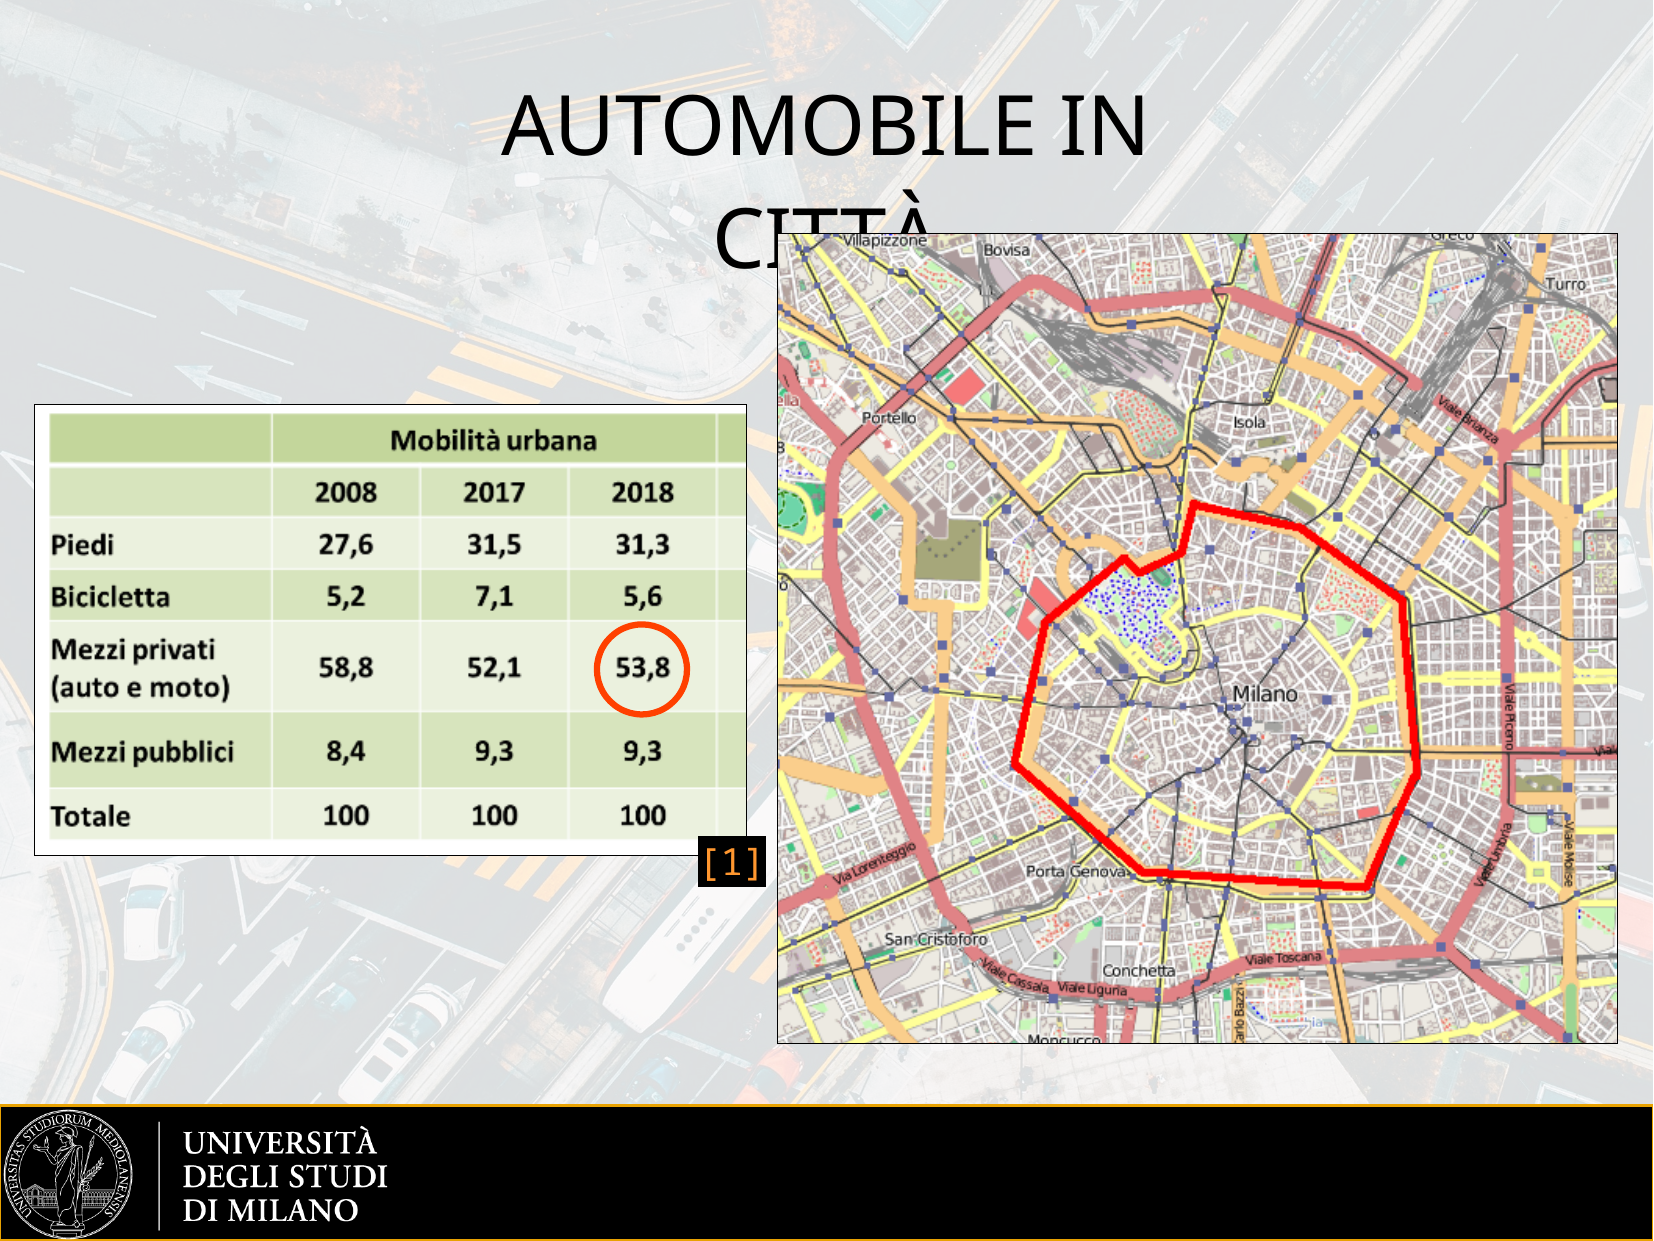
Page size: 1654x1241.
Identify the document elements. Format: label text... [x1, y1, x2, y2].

text_box [1] [656, 828, 807, 904]
picture [777, 233, 1618, 1044]
picture [0, 1106, 391, 1241]
text_box AUTOMOBILE IN CITTÀ [373, 59, 1280, 188]
picture [34, 404, 747, 856]
text_box [0, 1105, 1653, 1241]
text_box [596, 624, 687, 715]
